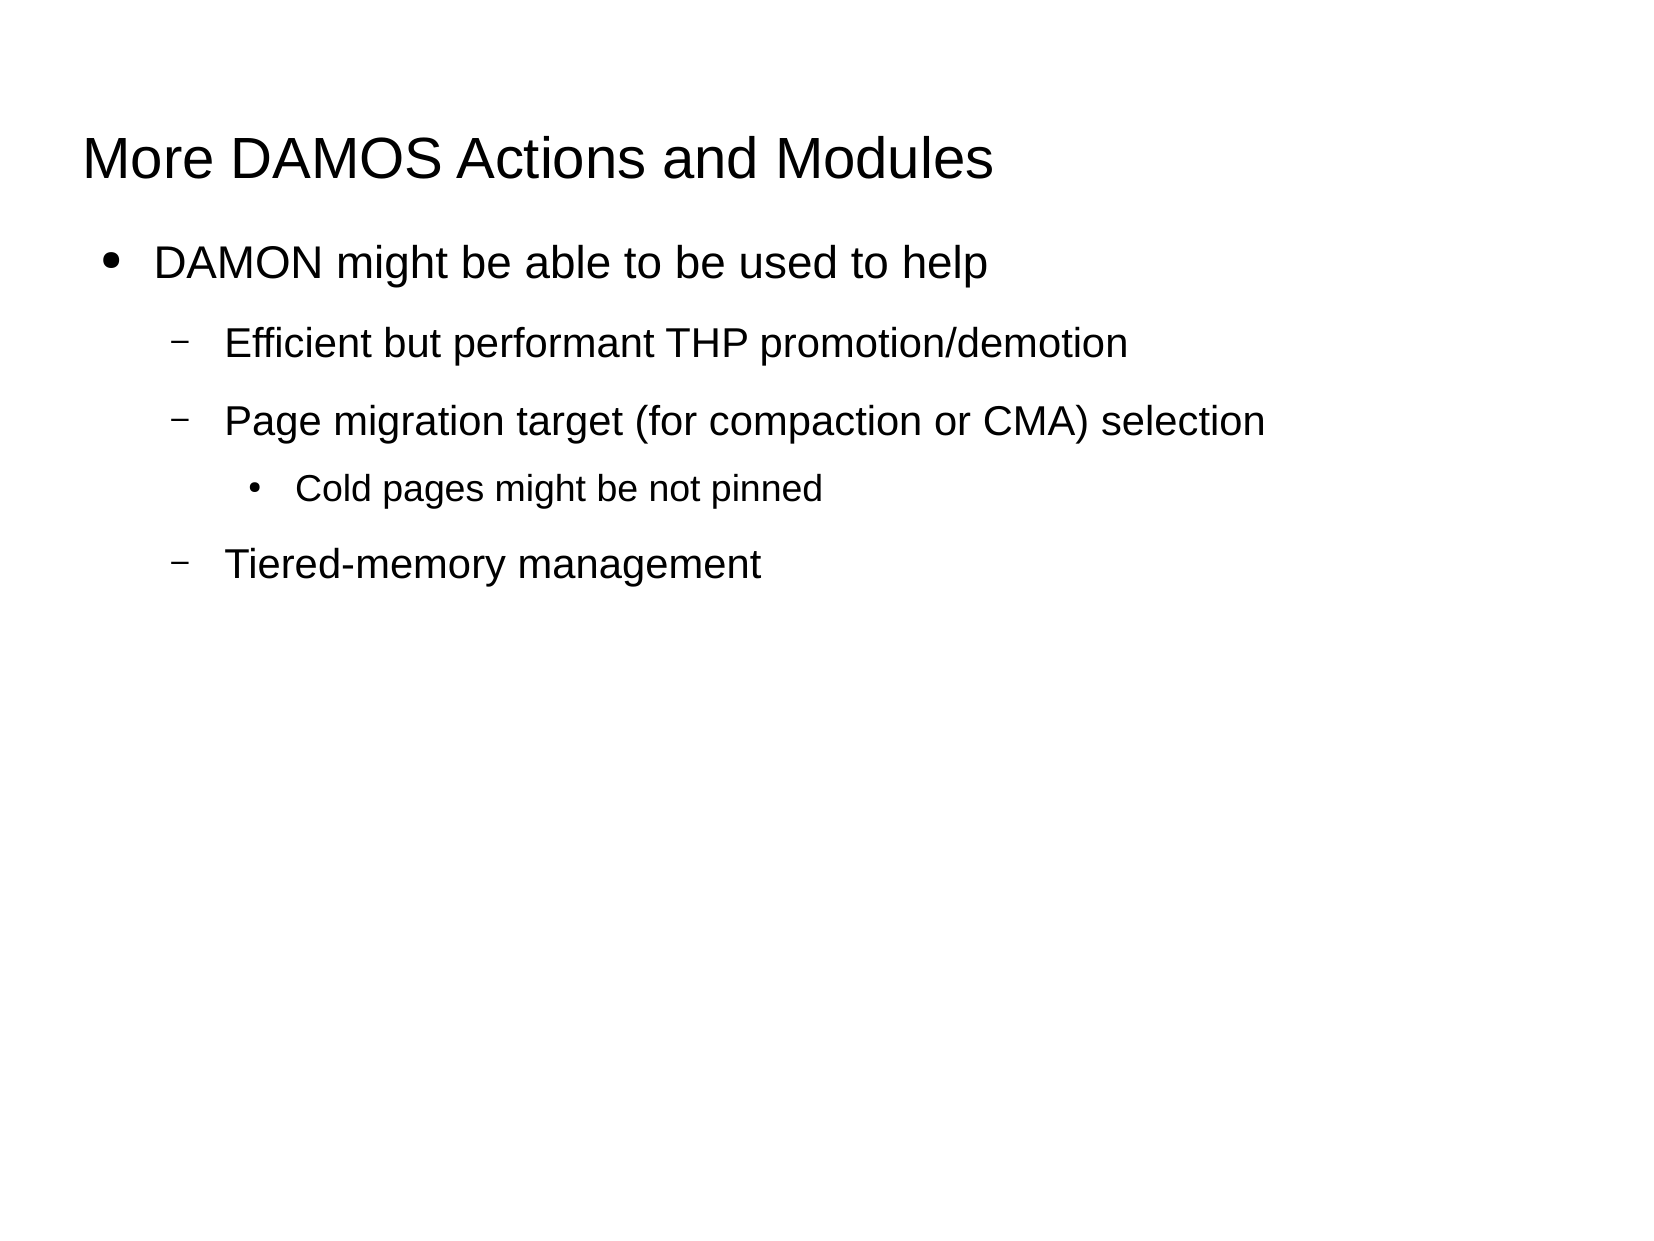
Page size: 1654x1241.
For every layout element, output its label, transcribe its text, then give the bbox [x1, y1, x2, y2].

title More DAMOS Actions and Modules [82, 108, 1571, 210]
list DAMON might be able to be used to help Efficient but performant THP promotion/demotion Page migration target (for compaction or CMA) selection Cold pages might be not pinned Tiered-memory management [82, 236, 1571, 1111]
